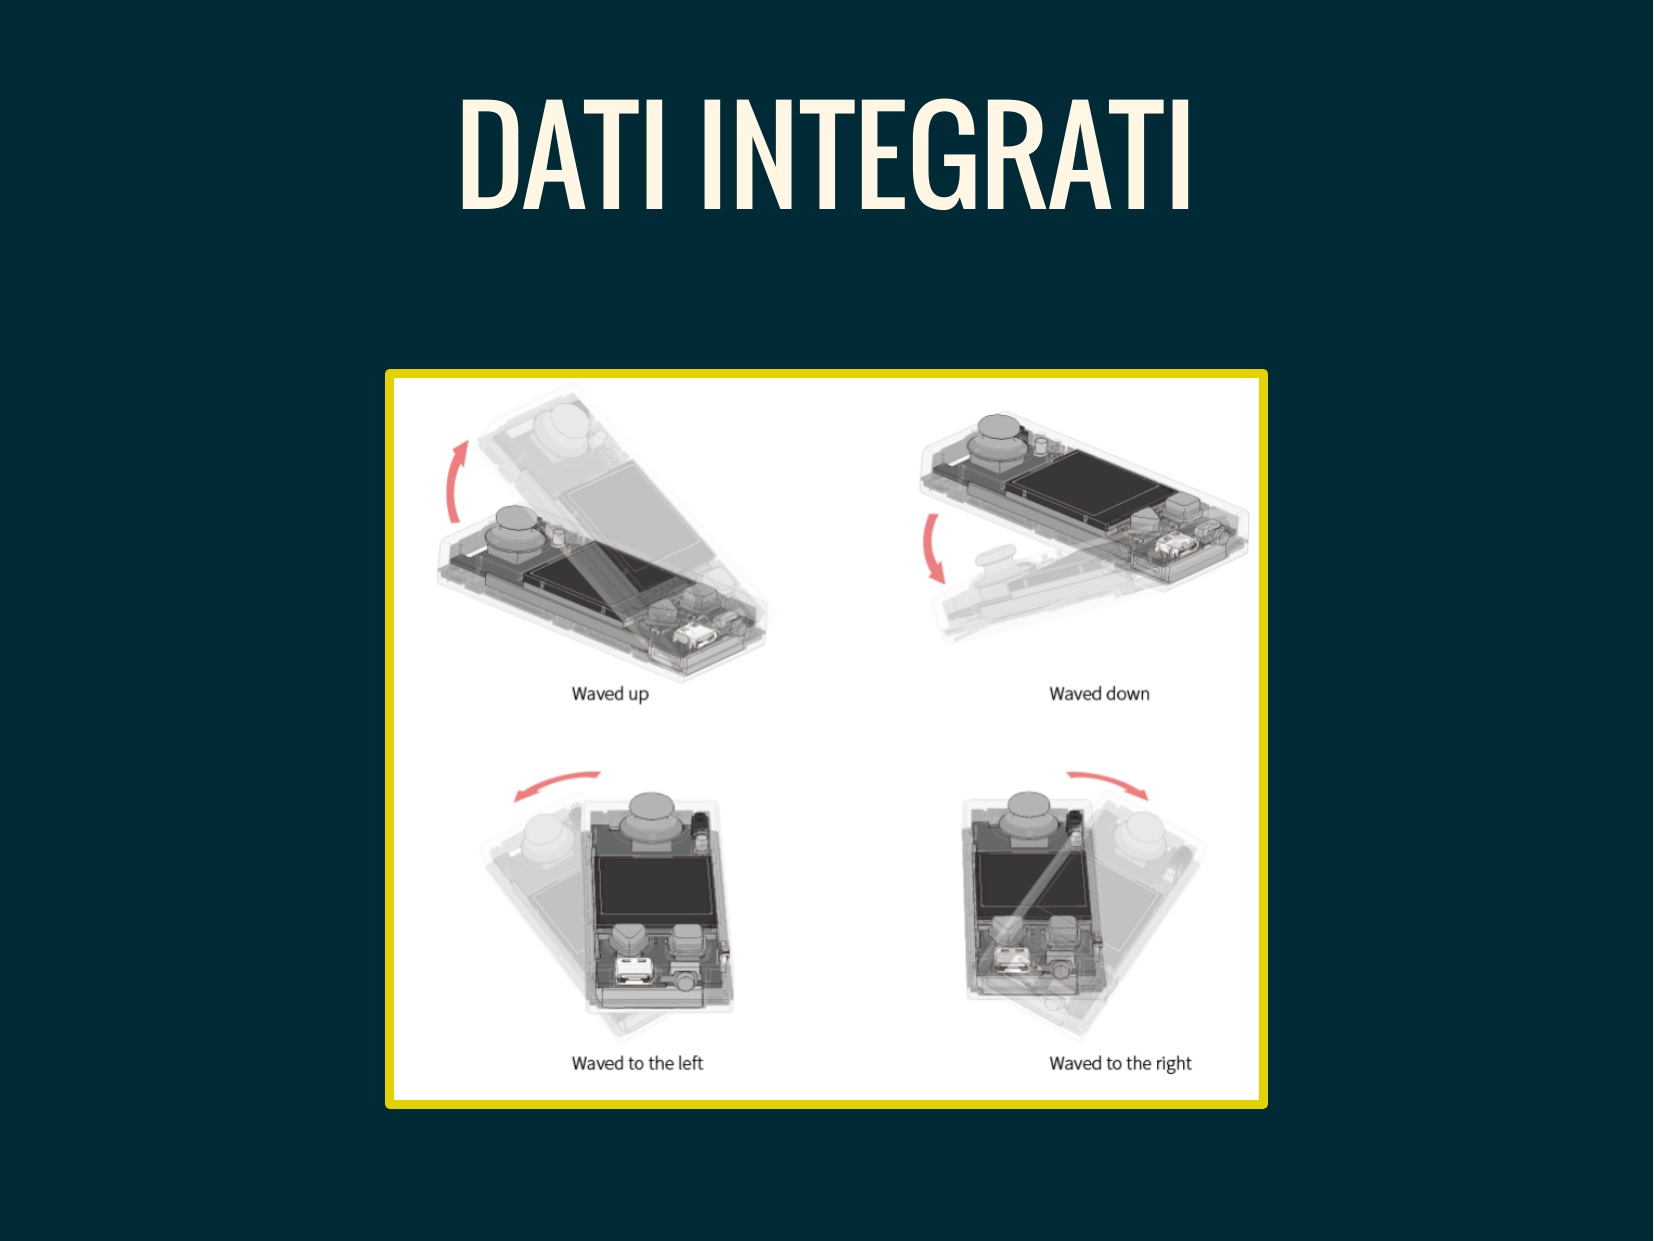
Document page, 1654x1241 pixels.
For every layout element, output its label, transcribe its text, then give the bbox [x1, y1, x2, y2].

title DATI INTEGRATI [82, 49, 1571, 257]
picture [394, 377, 1259, 1100]
